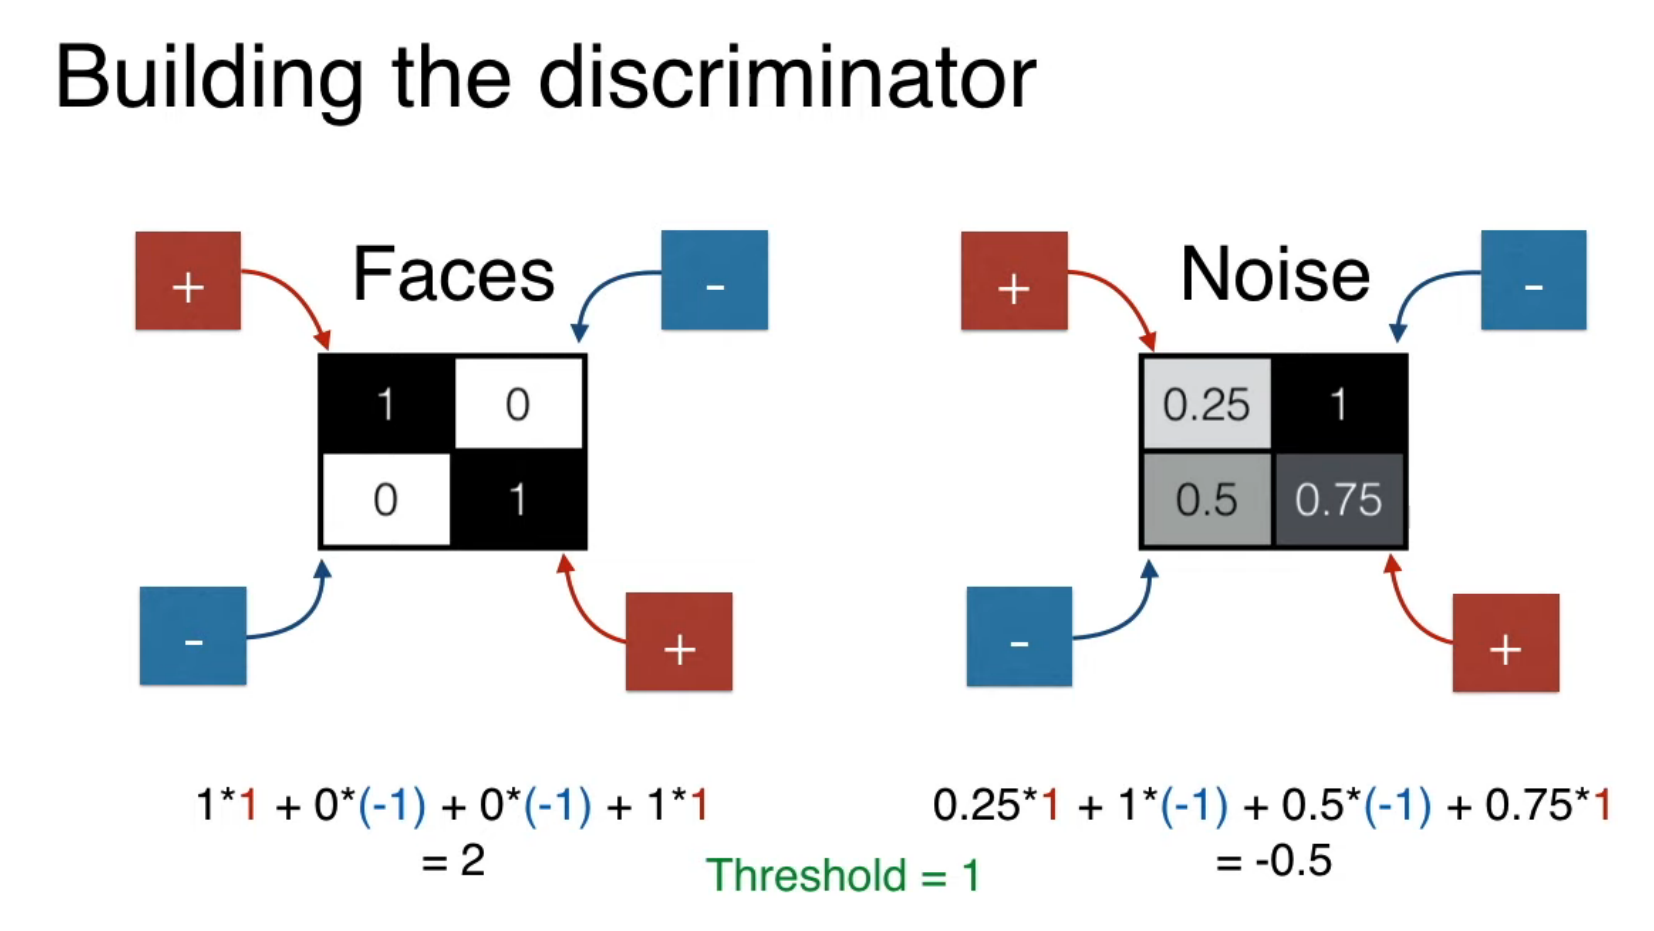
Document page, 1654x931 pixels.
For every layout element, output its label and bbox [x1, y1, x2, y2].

picture [52, 40, 1618, 898]
